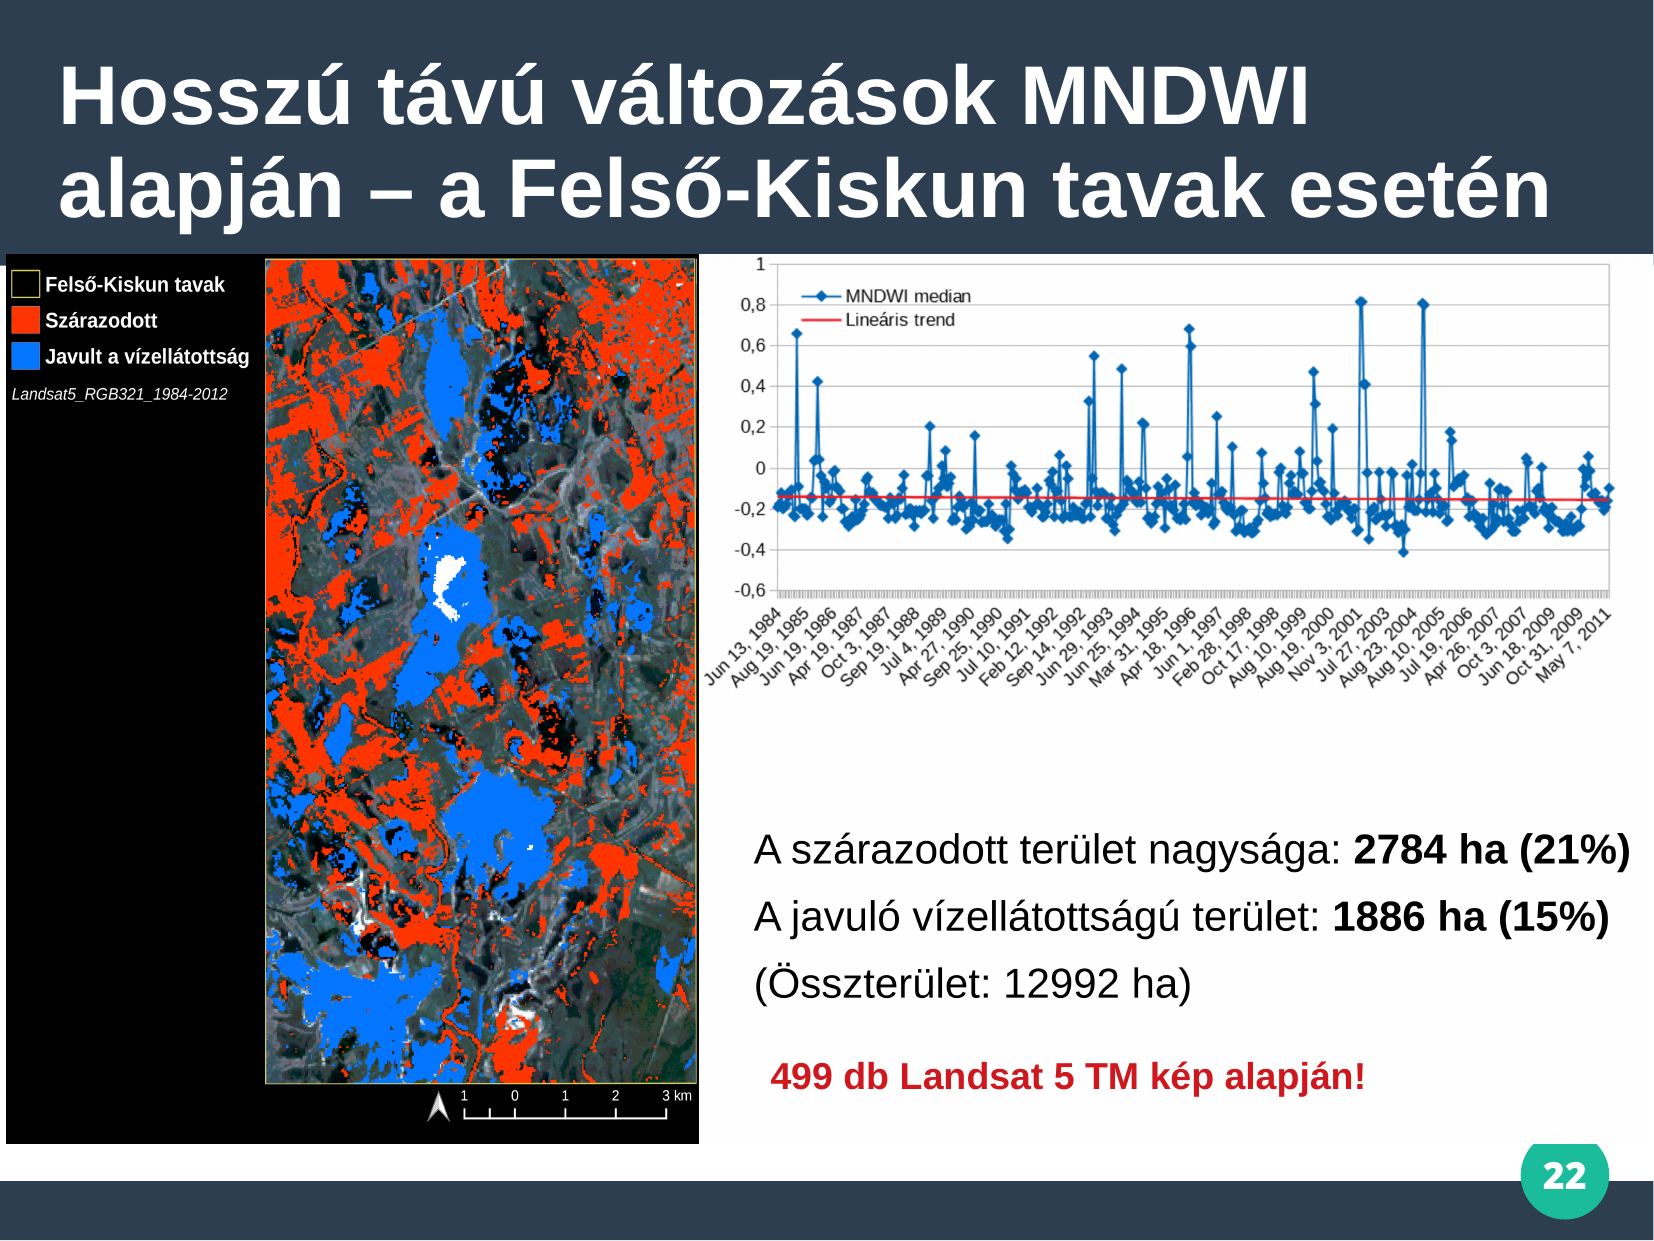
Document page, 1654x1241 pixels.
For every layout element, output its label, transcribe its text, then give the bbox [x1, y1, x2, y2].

picture [6, 254, 1654, 1144]
title Hosszú távú változások MNDWI alapján – a Felső-Kiskun tavak esetén [59, 49, 1595, 207]
text_box 499 db Landsat 5 TM kép alapján! [755, 1048, 1394, 1157]
